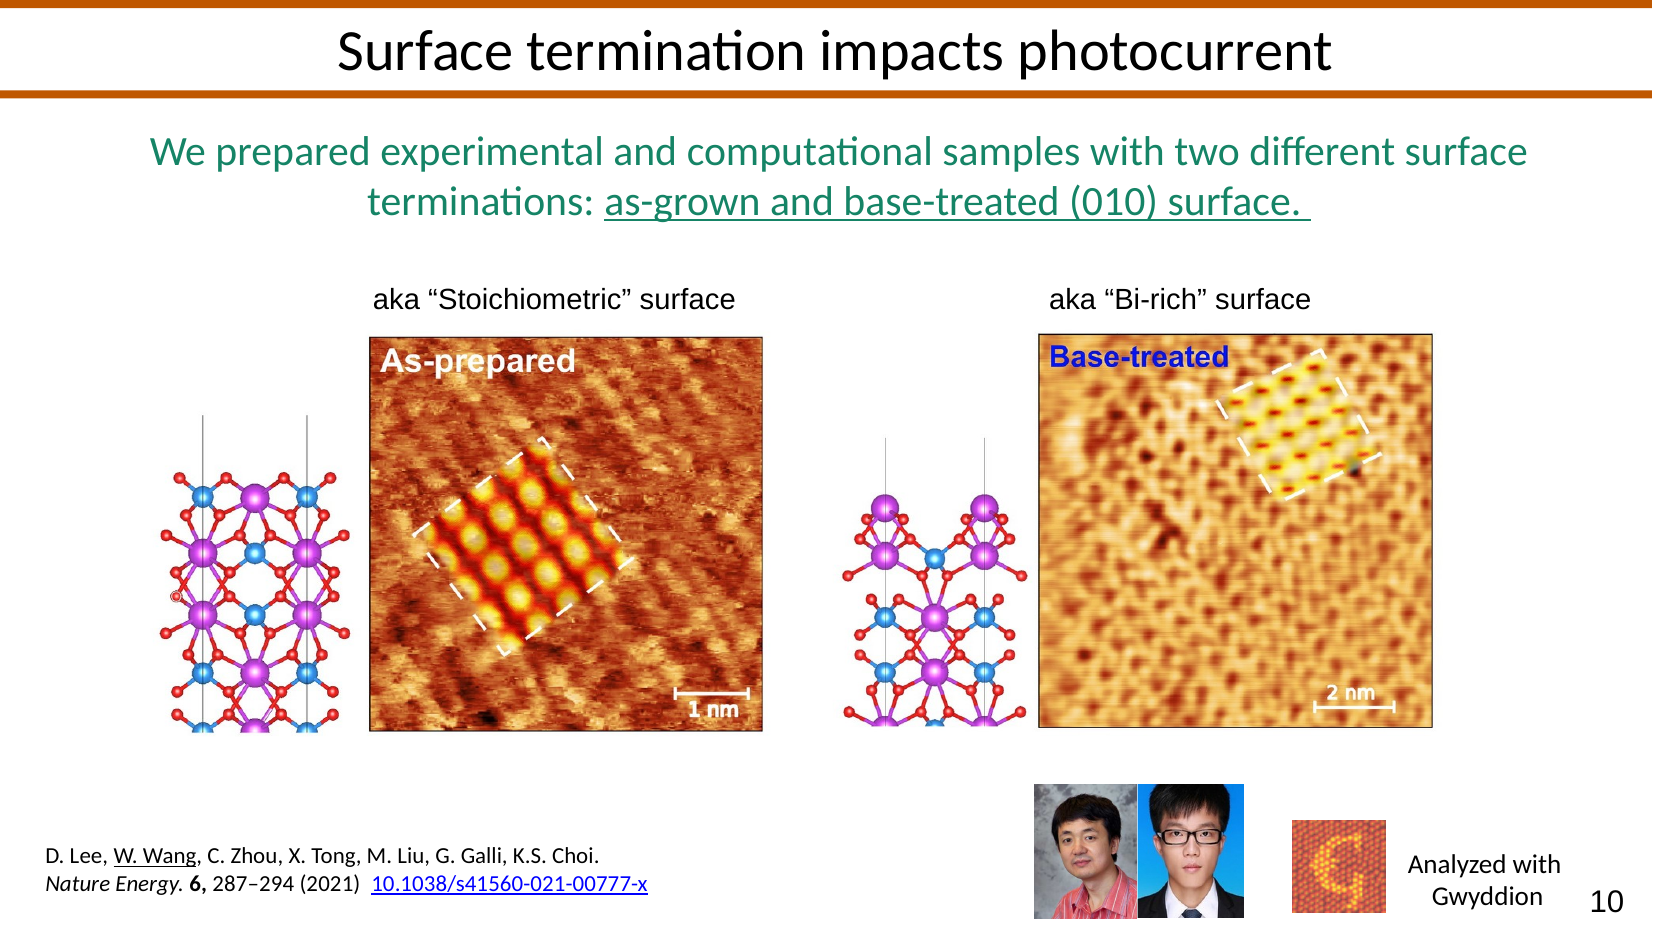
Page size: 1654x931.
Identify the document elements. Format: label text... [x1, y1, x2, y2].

text_box Analyzed with Gwyddion [1386, 838, 1589, 913]
text_box D. Lee, W. Wang, C. Zhou, X. Tong, M. Liu, G. Galli, K.S. Choi. Nature Energy. 6, 287–294 (2021) 10.1038/s41560-021-00777-x [30, 826, 780, 912]
text_box aka “Bi-rich” surface [1034, 265, 1430, 331]
text_box aka “Stoichiometric” surface [358, 265, 754, 331]
text_box 10 [1574, 873, 1648, 926]
text_box [0, 0, 1652, 9]
text_box Surface termination impacts photocurrent [104, 12, 1567, 83]
text_box [0, 90, 1652, 99]
picture [1292, 820, 1386, 913]
text_box We prepared experimental and computational samples with two different surface terminations: as-grown and base-treated (010) surface. [119, 115, 1560, 234]
picture [134, 303, 1450, 768]
picture [1034, 784, 1244, 919]
